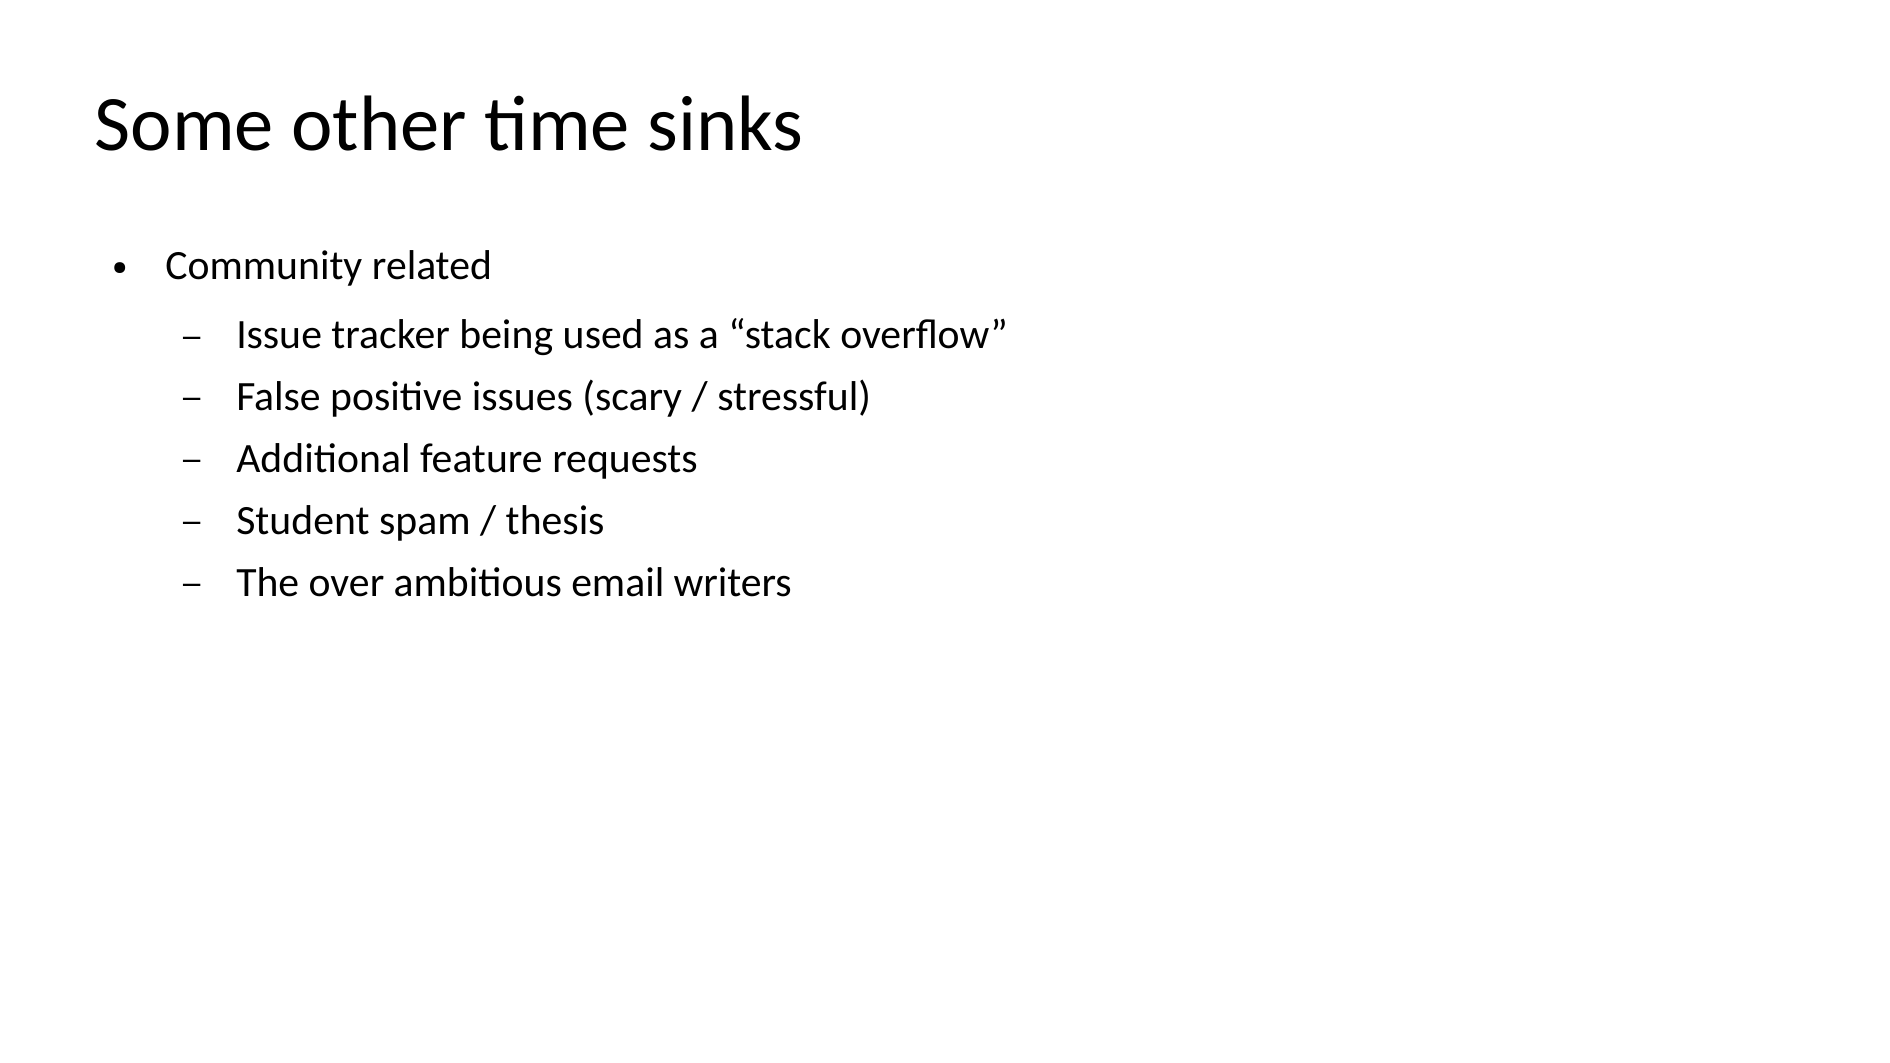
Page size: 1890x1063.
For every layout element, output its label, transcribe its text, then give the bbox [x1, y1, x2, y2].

list Community related Issue tracker being used as a “stack overflow” False positive issues (scary / stressful) Additional feature requests Student spam / thesis The over ambitious email writers [94, 248, 1890, 957]
title Some other time sinks [94, 42, 1796, 220]
